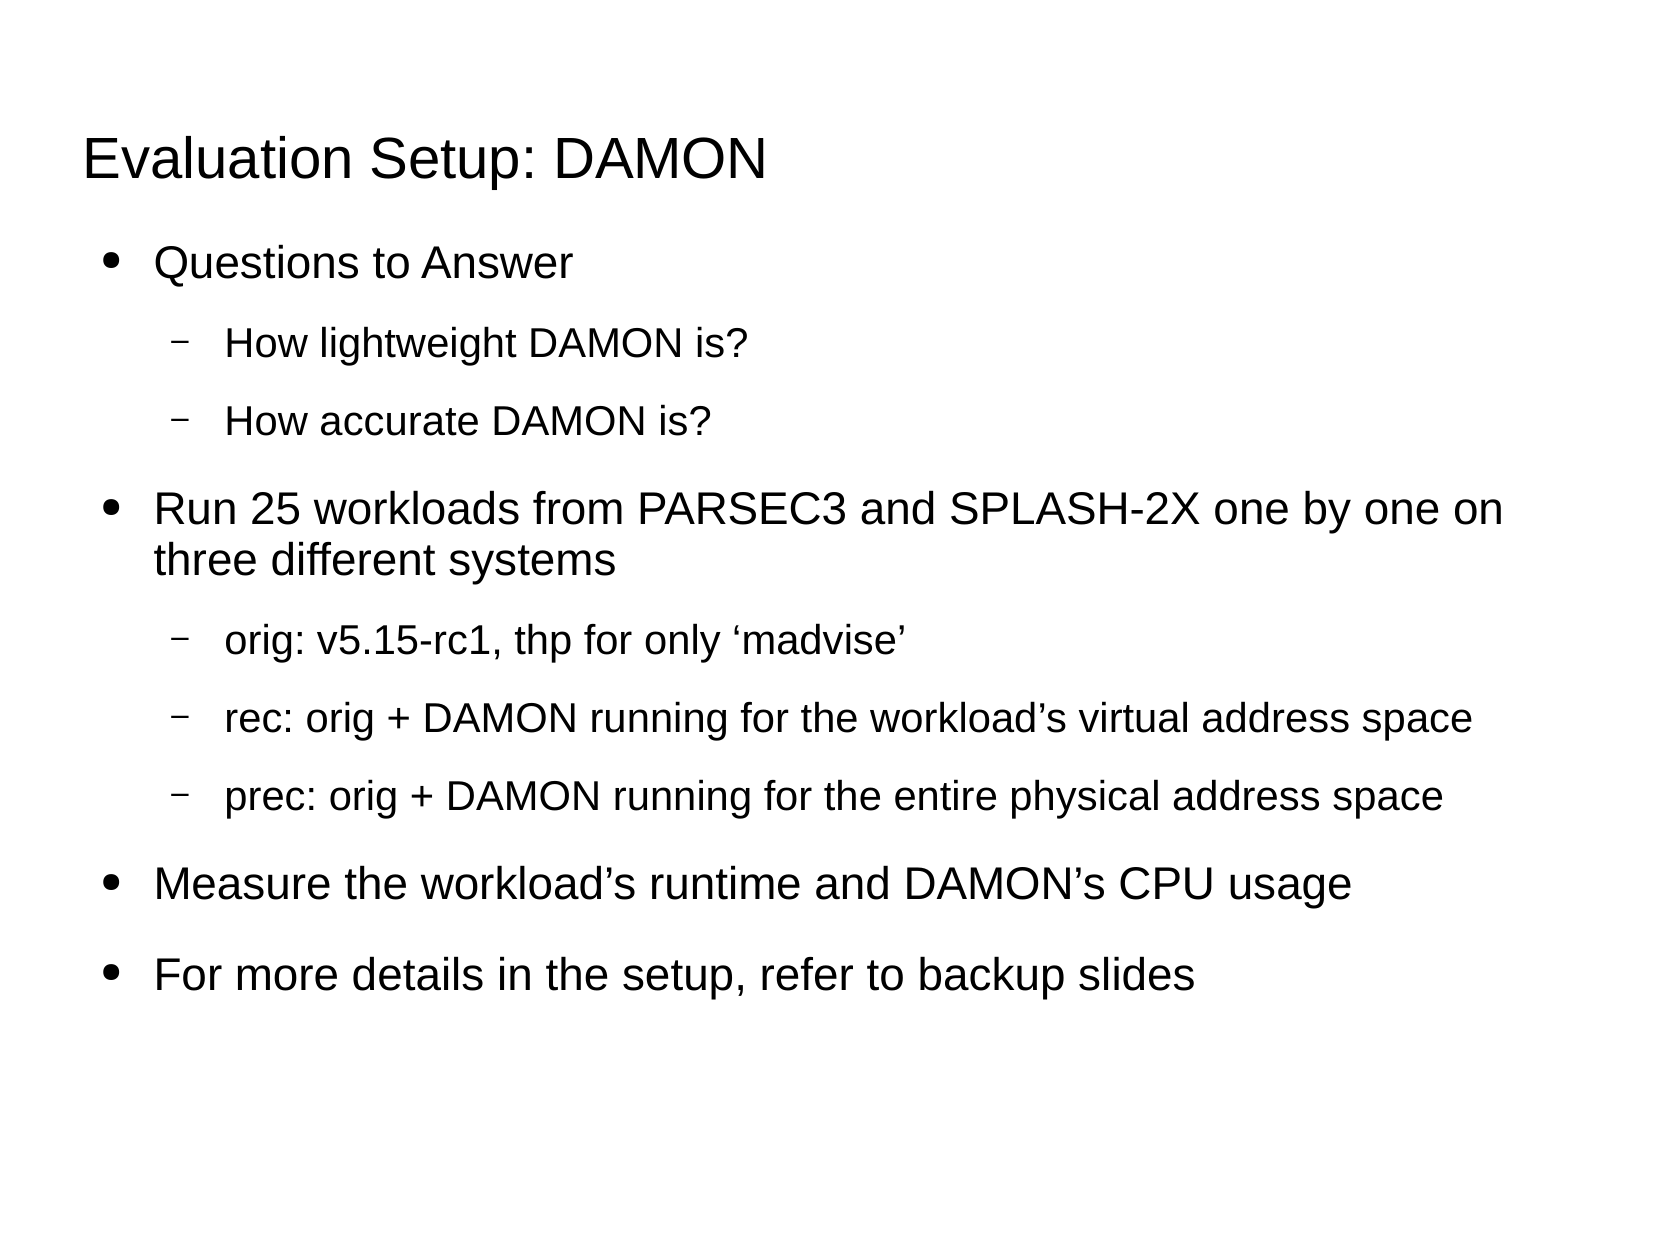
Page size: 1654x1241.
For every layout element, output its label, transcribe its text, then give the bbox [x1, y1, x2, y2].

list Questions to Answer How lightweight DAMON is? How accurate DAMON is? Run 25 workloads from PARSEC3 and SPLASH-2X one by one on three different systems orig: v5.15-rc1, thp for only ‘madvise’ rec: orig + DAMON running for the workload’s virtual address space prec: orig + DAMON running for the entire physical address space Measure the workload’s runtime and DAMON’s CPU usage For more details in the setup, refer to backup slides [82, 236, 1571, 1111]
title Evaluation Setup: DAMON [82, 108, 1571, 210]
